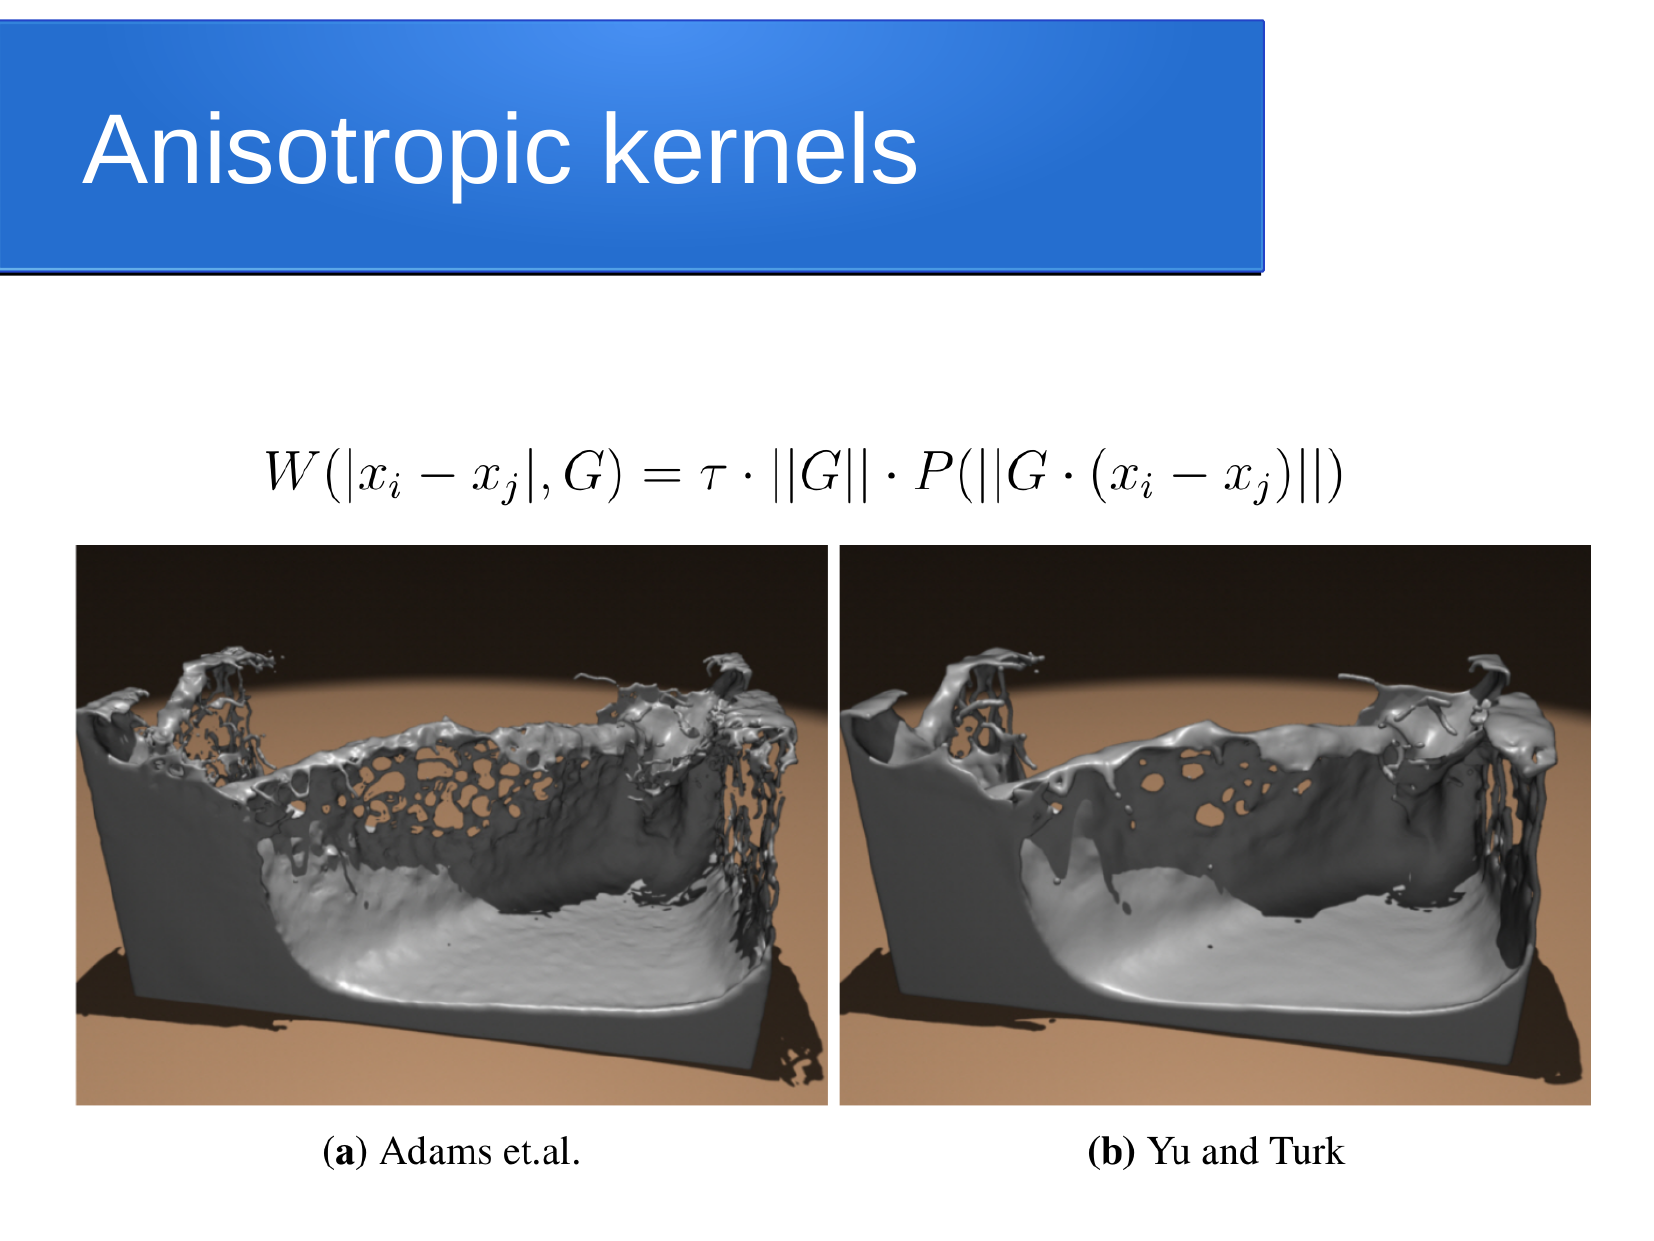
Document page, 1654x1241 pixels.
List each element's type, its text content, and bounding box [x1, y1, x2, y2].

title Anisotropic kernels [82, 47, 1235, 252]
picture [248, 419, 1351, 538]
picture [75, 545, 1591, 1186]
